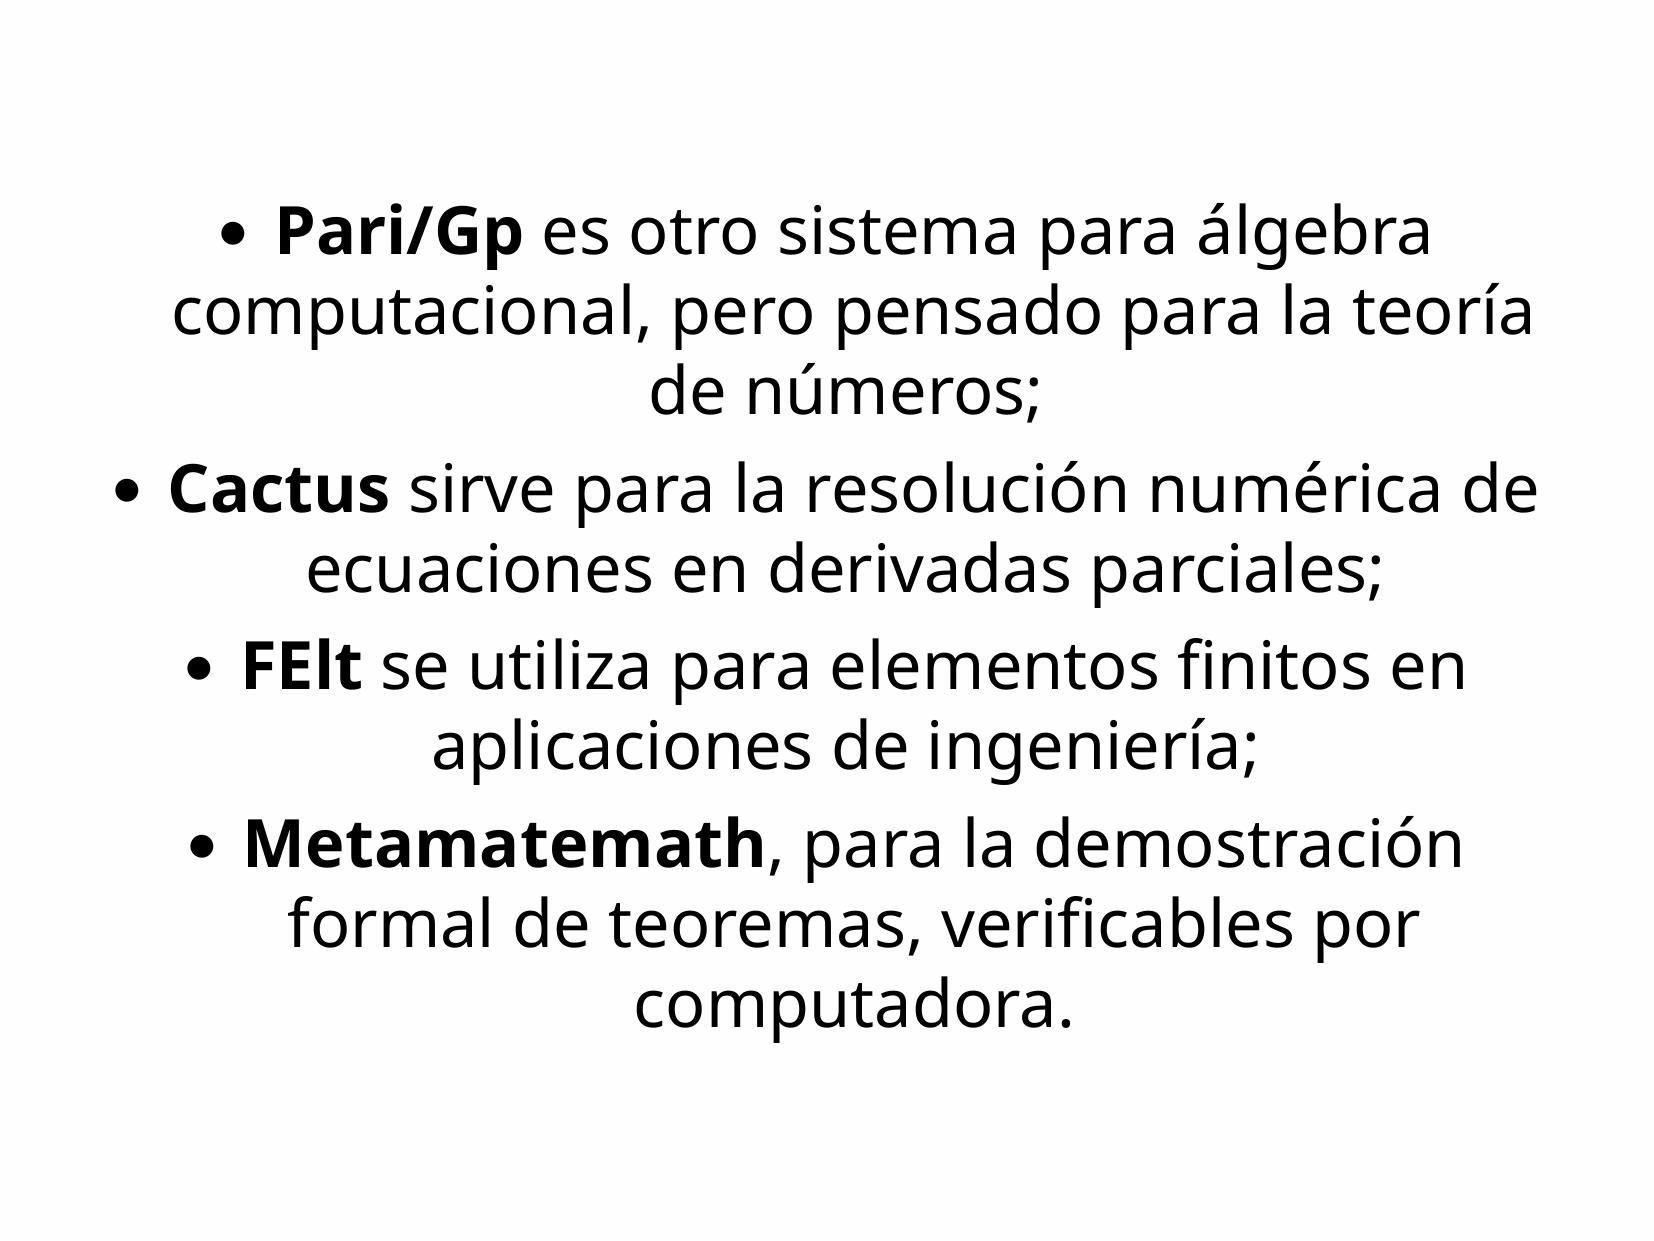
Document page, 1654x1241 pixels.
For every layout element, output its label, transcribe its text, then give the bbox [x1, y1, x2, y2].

list Pari/Gp es otro sistema para álgebra computacional, pero pensado para la teoría de números; Cactus sirve para la resolución numérica de ecuaciones en derivadas parciales; FElt se utiliza para elementos finitos en aplicaciones de ingeniería; Metamatemath, para la demostración formal de teoremas, verificables por computadora. [82, 82, 1571, 1146]
